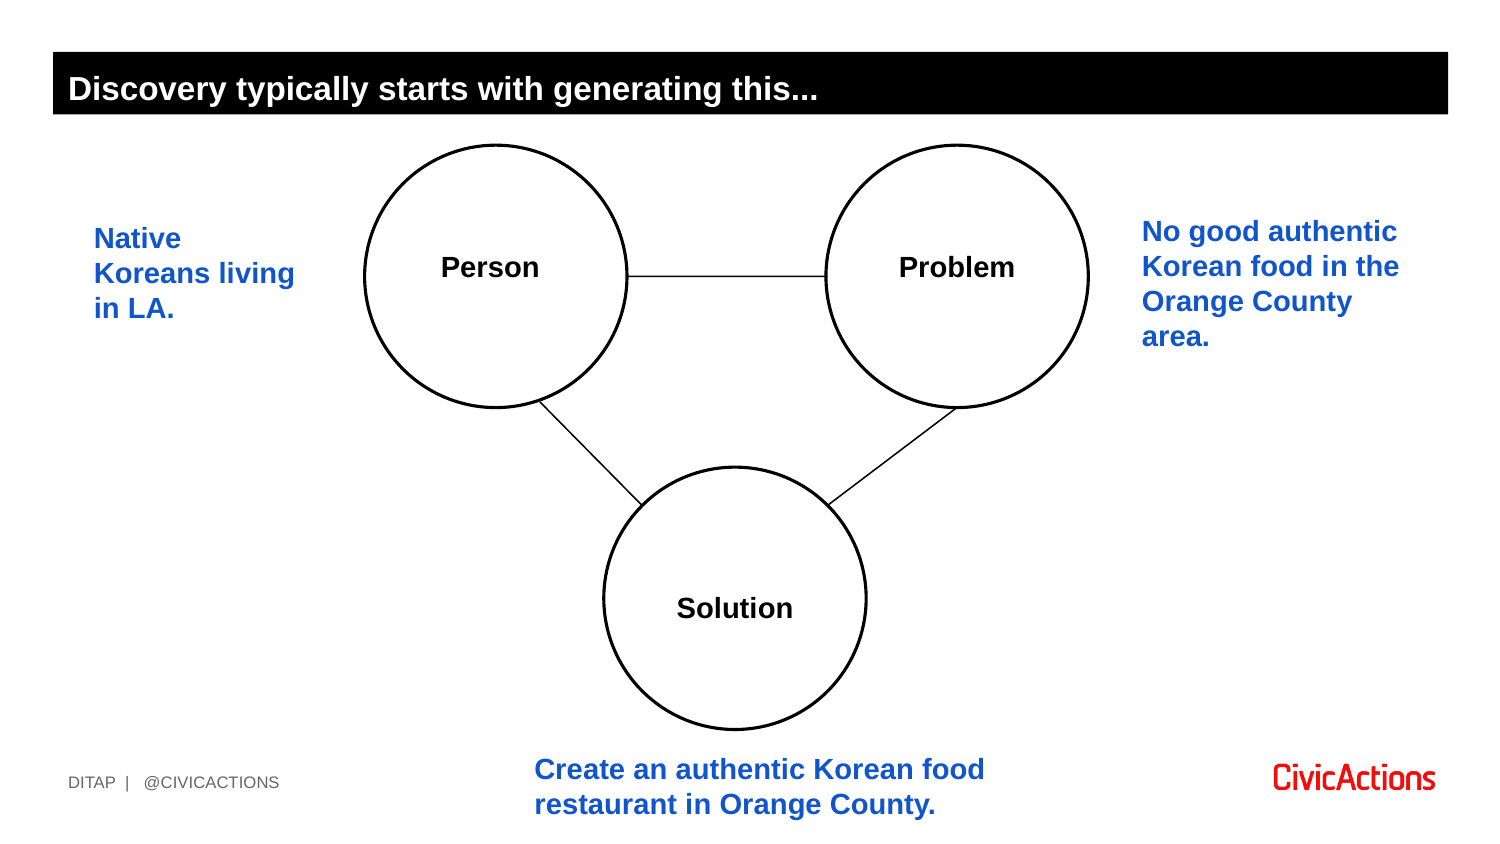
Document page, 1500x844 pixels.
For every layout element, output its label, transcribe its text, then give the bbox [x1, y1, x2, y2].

text_box Solution [643, 574, 827, 675]
text_box Create an authentic Korean food restaurant in Orange County. [519, 735, 1025, 844]
text_box Problem [866, 233, 1049, 335]
text_box Native Koreans living in LA. [78, 204, 314, 364]
picture [1271, 758, 1438, 795]
title Discovery typically starts with generating this... [53, 51, 1449, 115]
text_box No good authentic Korean food in the Orange County area. [1126, 197, 1433, 356]
text_box Person [399, 233, 582, 335]
